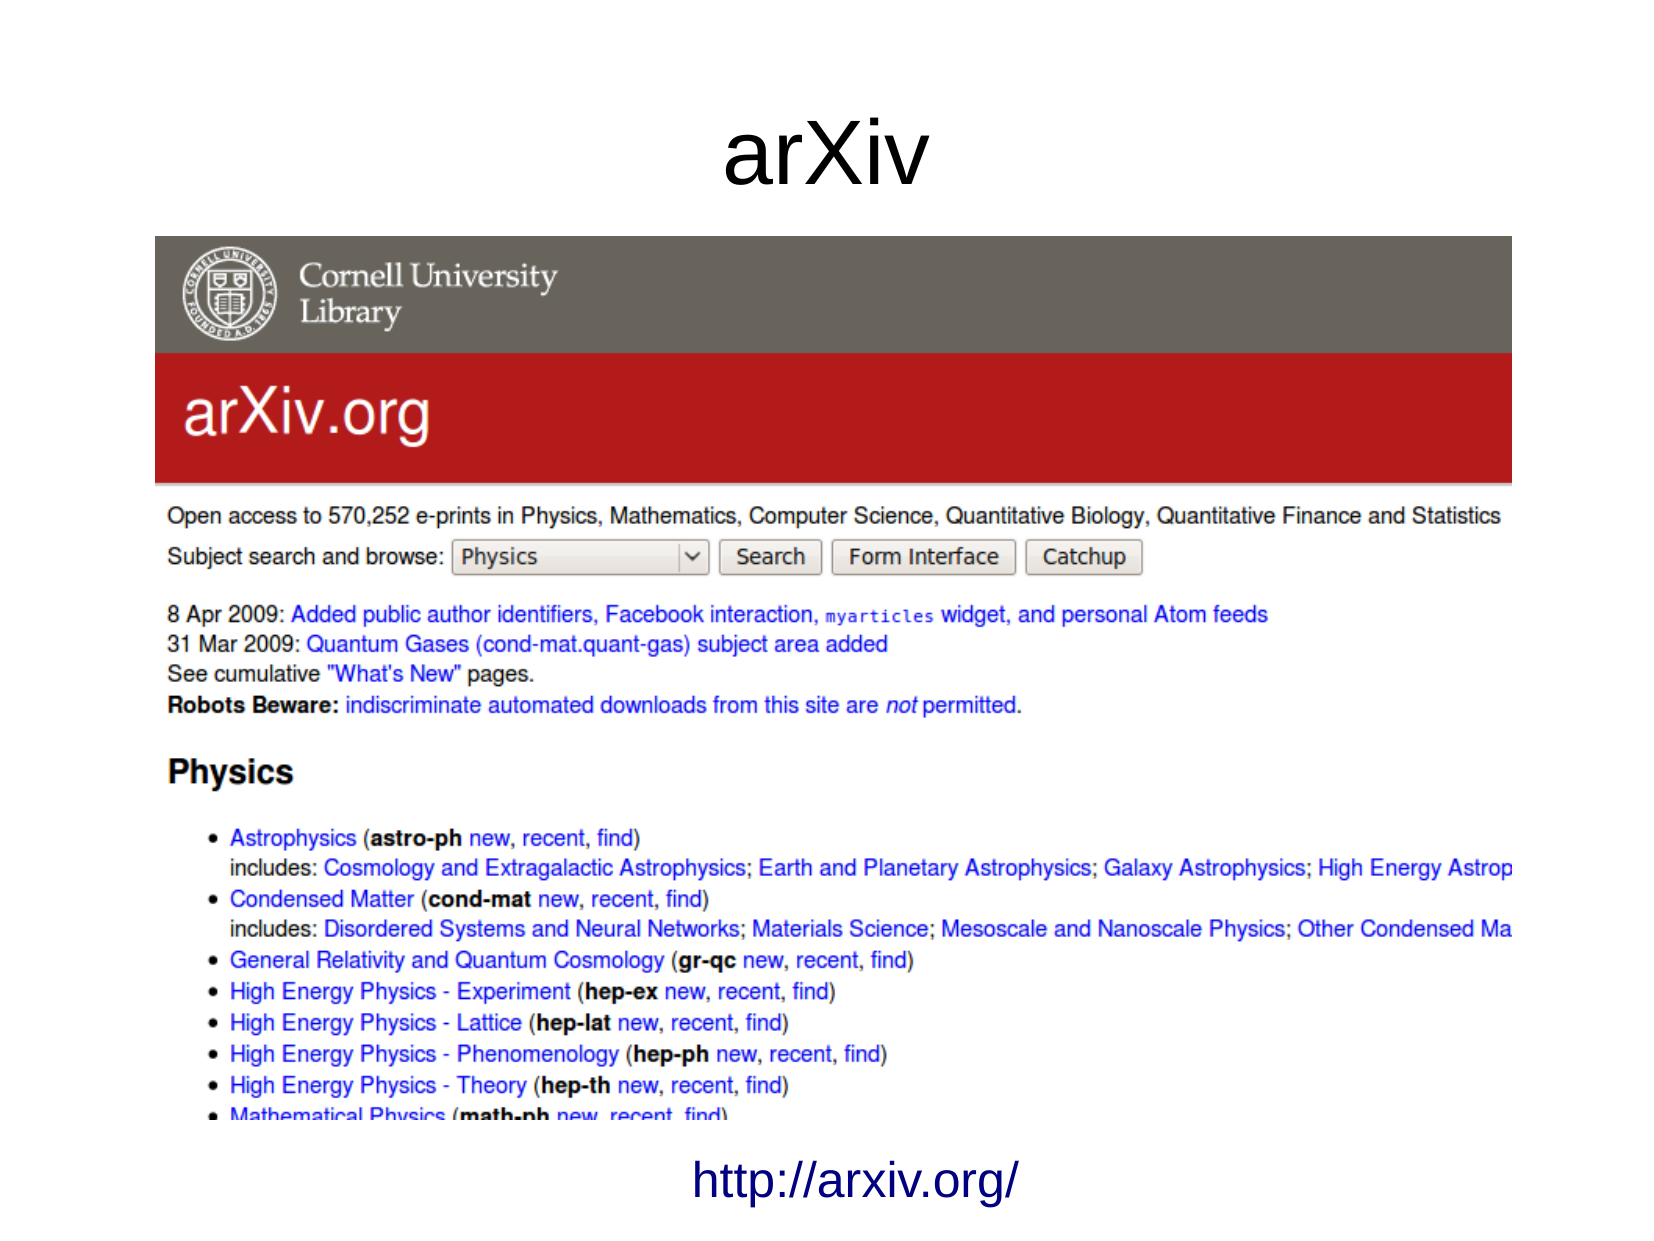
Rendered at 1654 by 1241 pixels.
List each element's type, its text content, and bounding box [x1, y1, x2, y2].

title arXiv [82, 56, 1571, 250]
text_box http://arxiv.org/ [525, 1144, 1201, 1216]
picture [155, 236, 1512, 1120]
